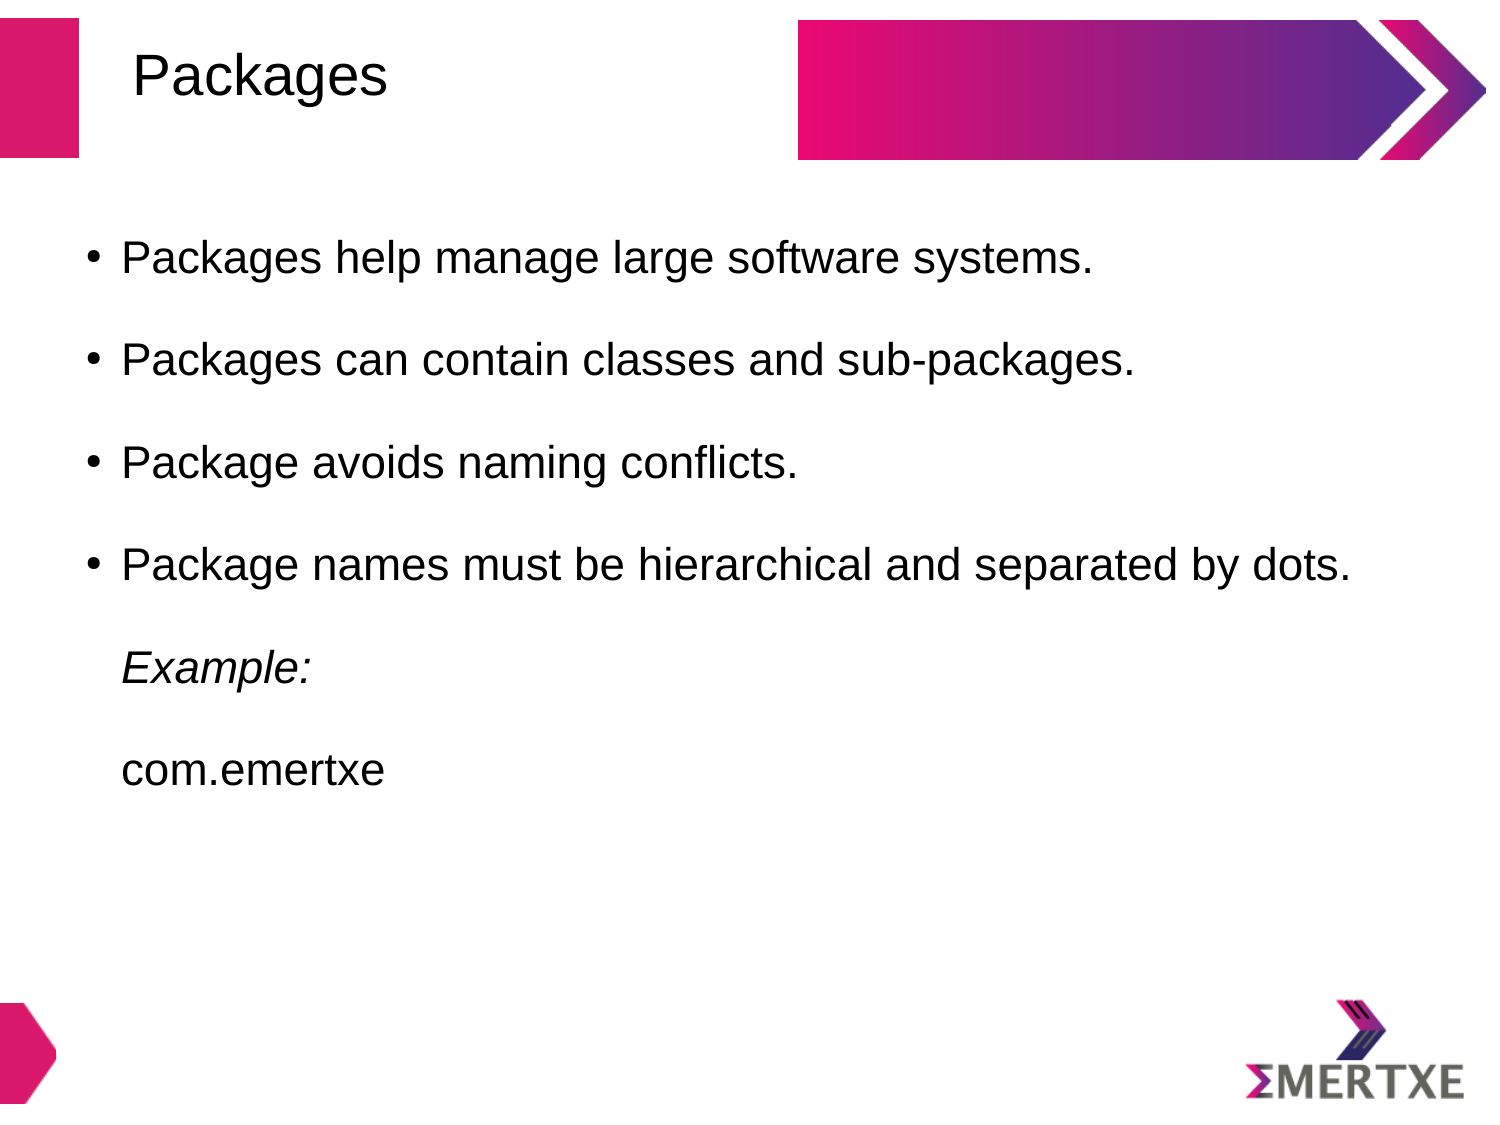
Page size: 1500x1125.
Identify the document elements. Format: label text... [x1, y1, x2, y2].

text_box Packages help manage large software systems. Packages can contain classes and sub-packages. Package avoids naming conflicts. Package names must be hierarchical and separated by dots. Example: com.emertxe [70, 224, 1394, 939]
picture [798, 20, 1486, 160]
text_box Packages [118, 35, 768, 116]
picture [1245, 996, 1465, 1099]
